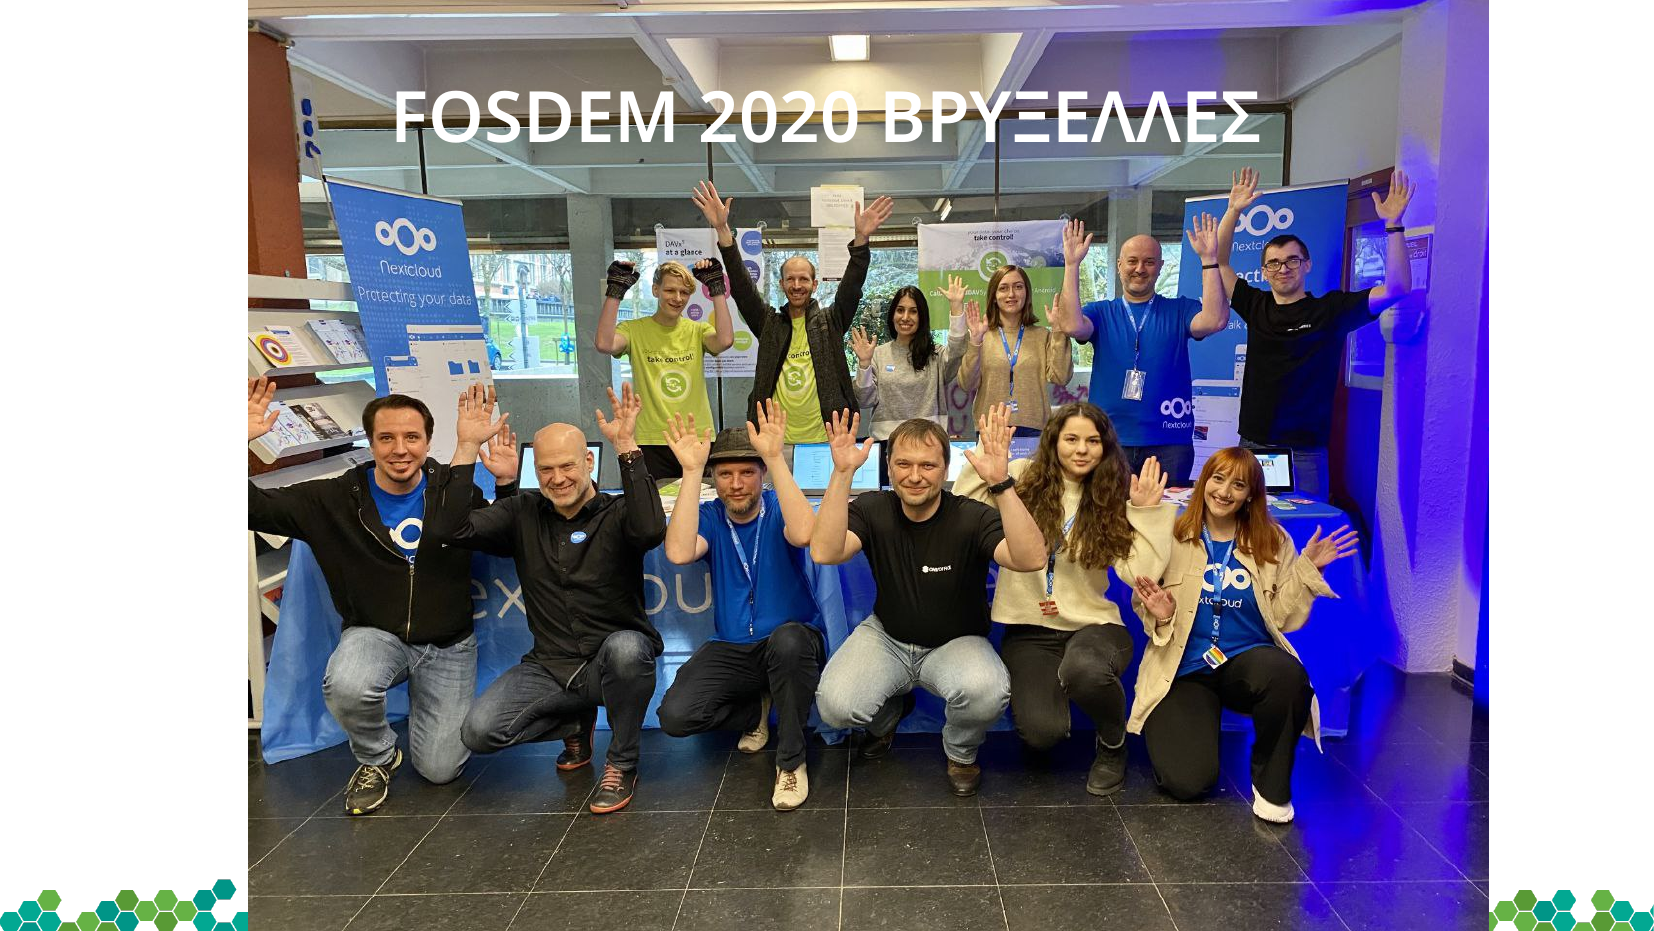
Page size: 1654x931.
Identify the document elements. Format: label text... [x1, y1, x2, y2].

picture [248, 0, 1489, 37]
title FOSDEM 2020 ΒΡΥΞΕΛΛΕΣ [123, 37, 1530, 193]
picture [0, 193, 1654, 931]
